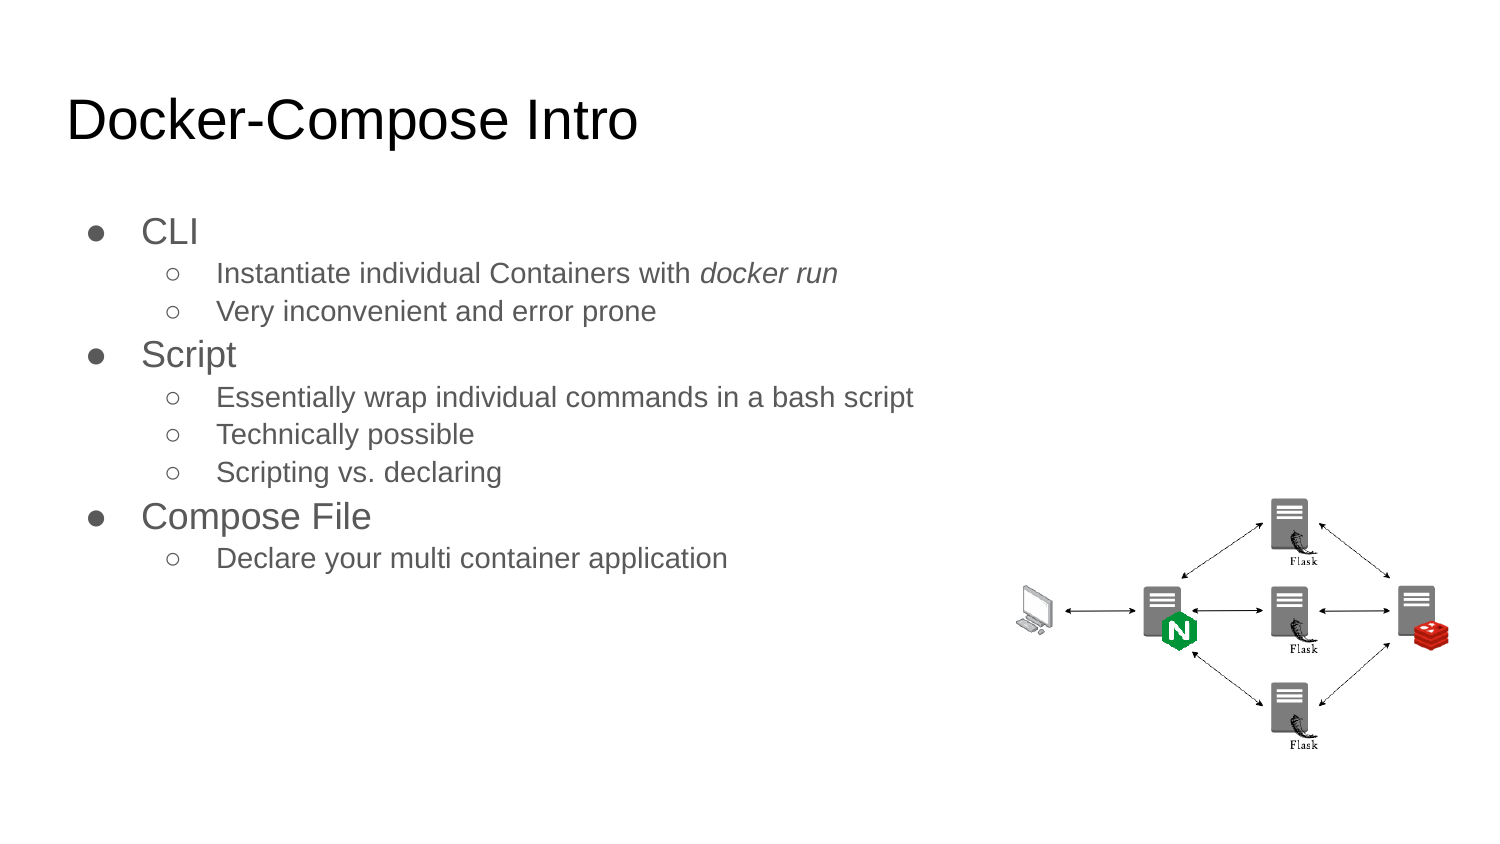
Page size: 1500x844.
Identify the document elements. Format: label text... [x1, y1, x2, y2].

title Docker-Compose Intro [51, 72, 1449, 167]
picture [1016, 498, 1449, 750]
list CLI Instantiate individual Containers with docker run Very inconvenient and error prone Script Essentially wrap individual commands in a bash script Technically possible Scripting vs. declaring Compose File Declare your multi container application [51, 189, 1449, 750]
